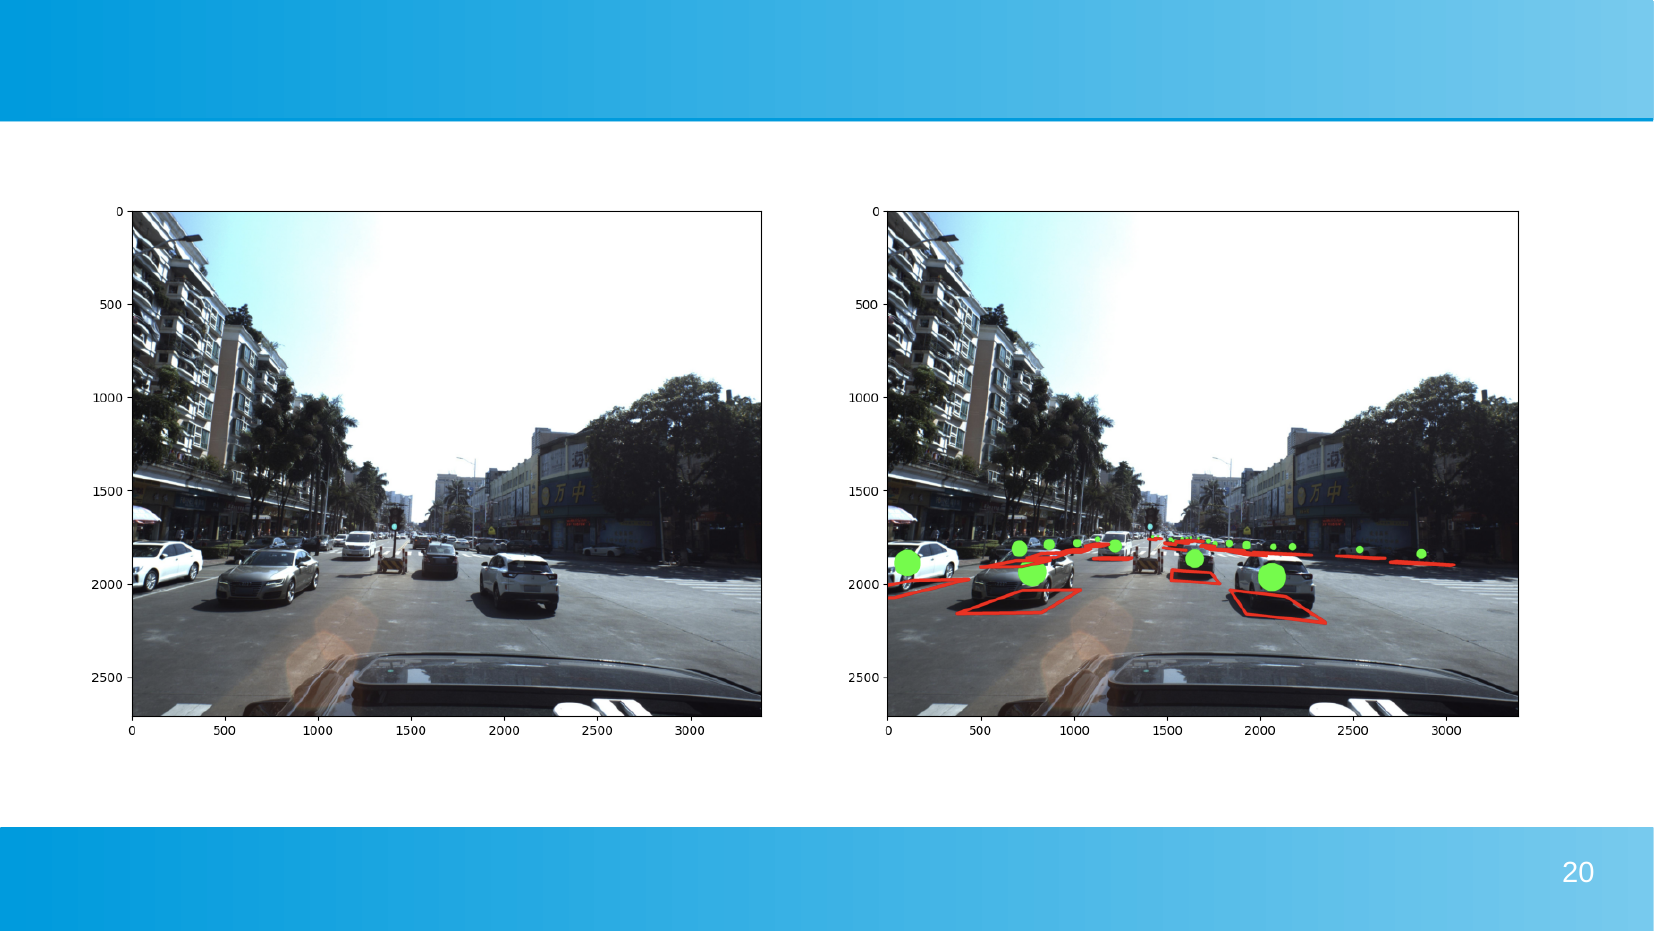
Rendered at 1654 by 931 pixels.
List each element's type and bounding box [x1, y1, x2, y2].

picture [75, 187, 1538, 746]
